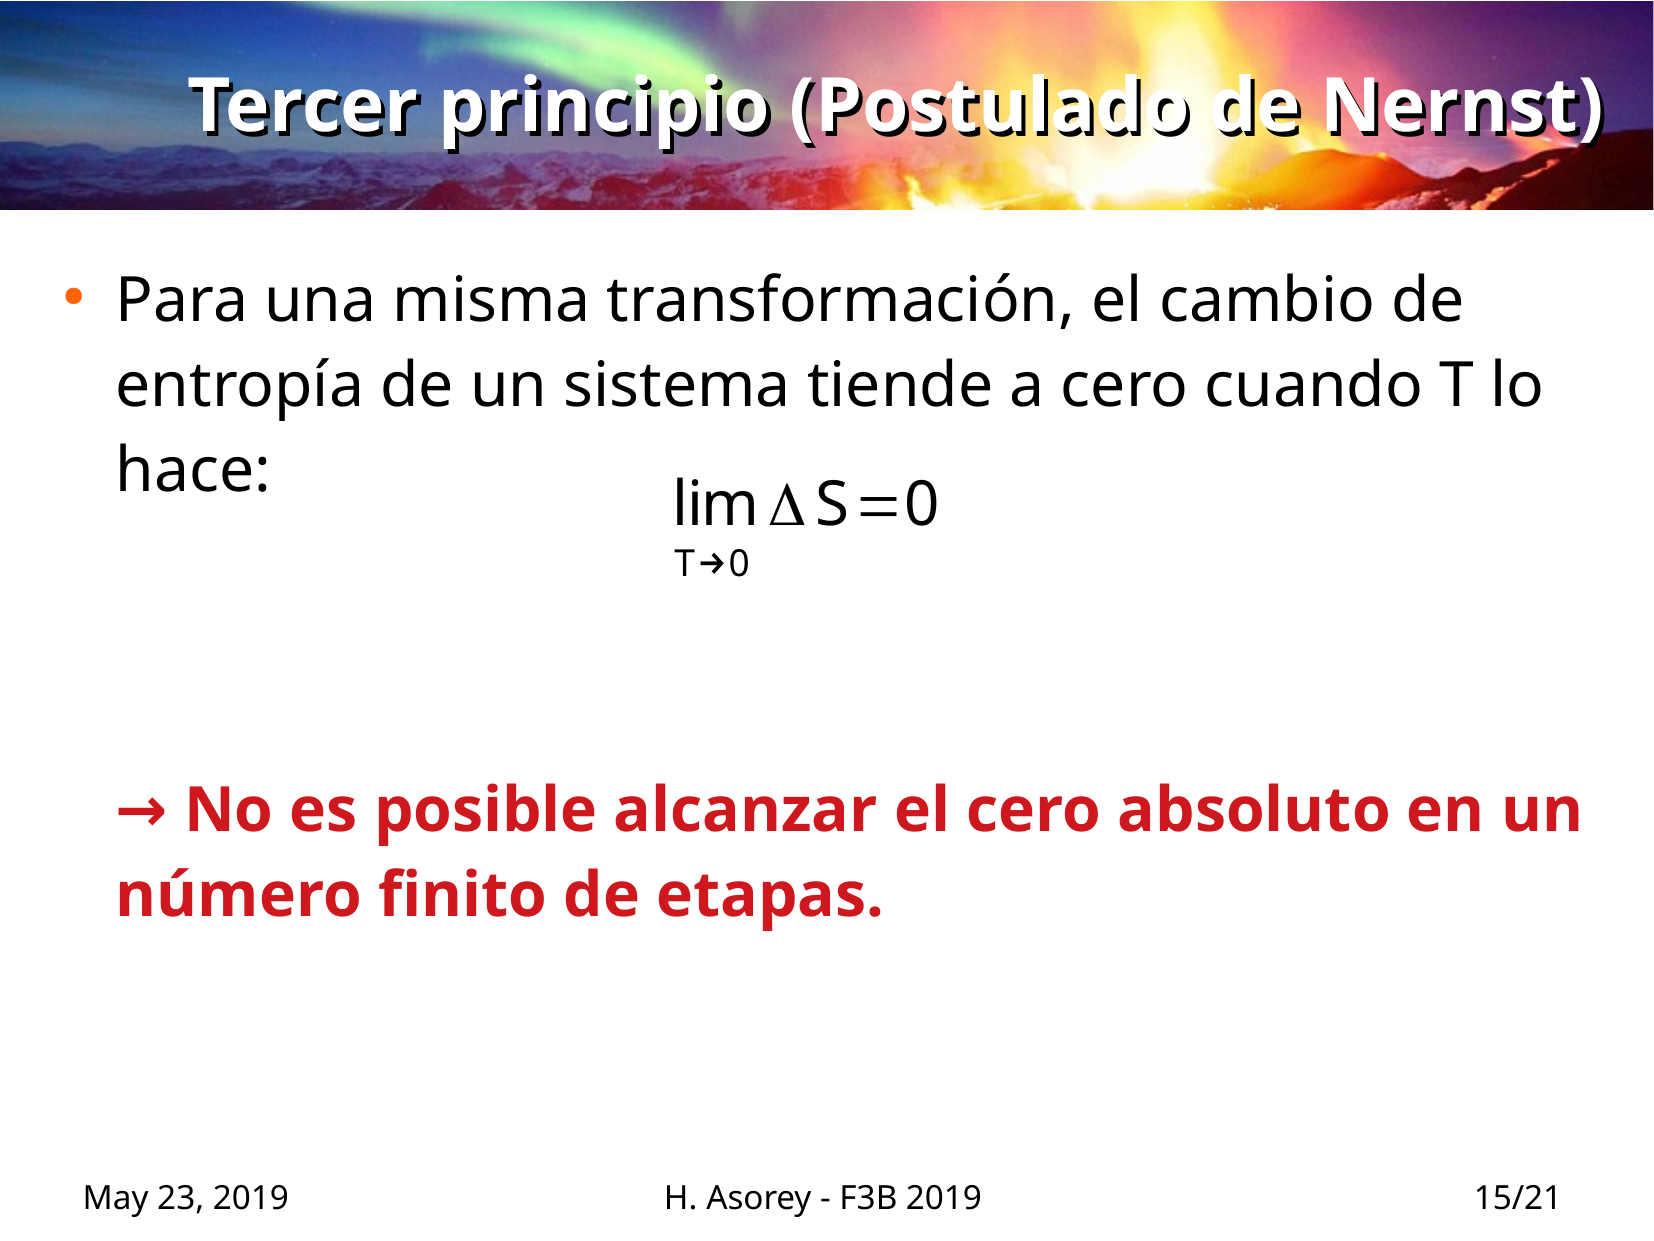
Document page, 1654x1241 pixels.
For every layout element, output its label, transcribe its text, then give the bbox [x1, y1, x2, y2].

picture [0, 1, 1654, 210]
chart [666, 465, 955, 587]
title Tercer principio (Postulado de Nernst) [45, 15, 1606, 191]
list Para una misma transformación, el cambio de entropía de un sistema tiende a cero cuando T lo hace: → No es posible alcanzar el cero absoluto en un número finito de etapas. [45, 255, 1606, 1156]
